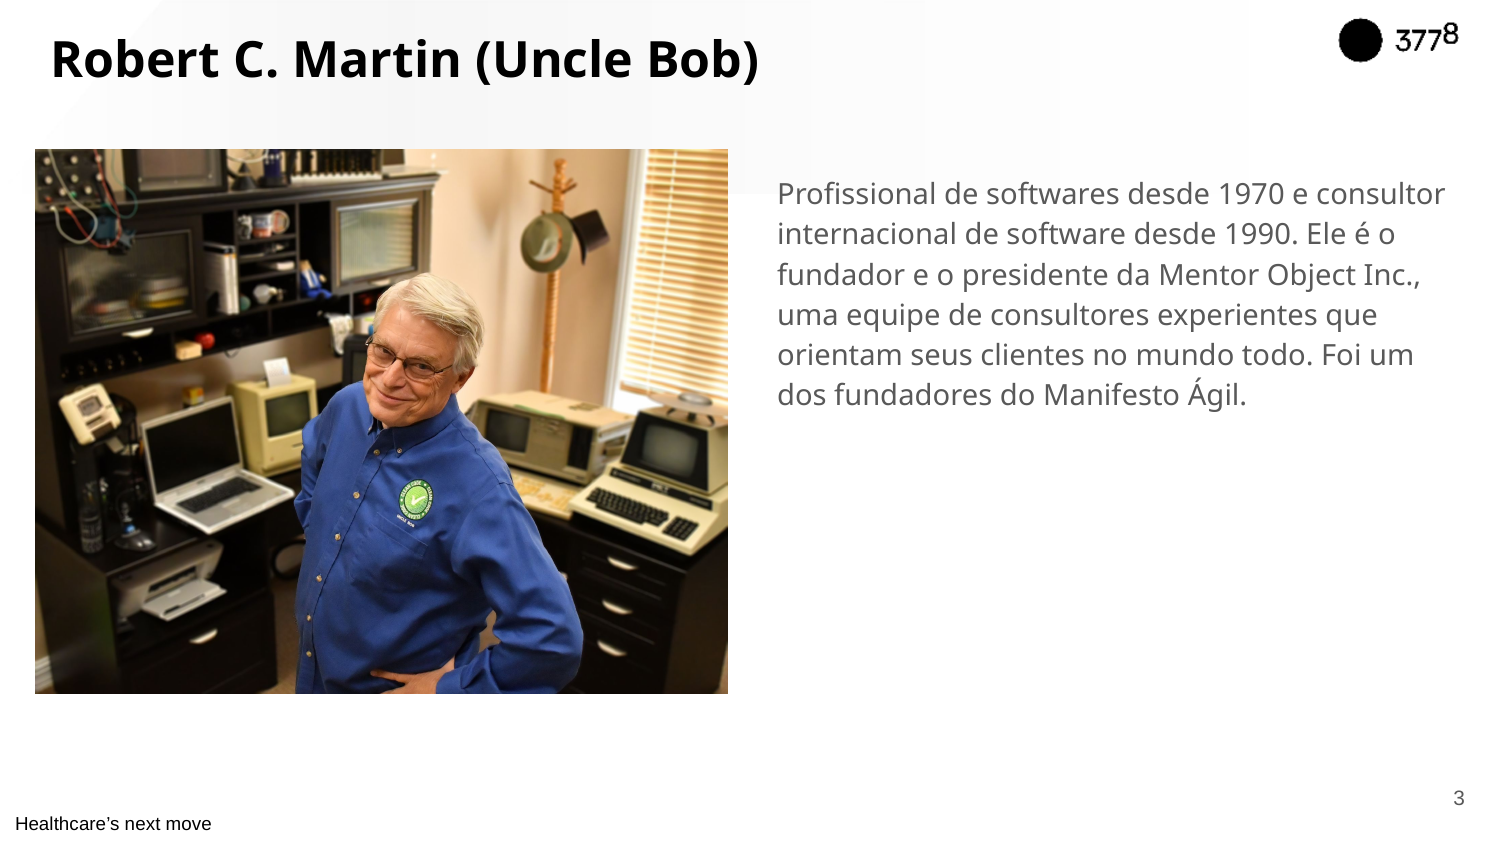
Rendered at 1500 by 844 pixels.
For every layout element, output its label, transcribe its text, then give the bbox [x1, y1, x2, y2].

list Profissional de softwares desde 1970 e consultor internacional de software desde 1990. Ele é o fundador e o presidente da Mentor Object Inc., uma equipe de consultores experientes que orientam seus clientes no mundo todo. Foi um dos fundadores do Manifesto Ágil. [762, 155, 1470, 716]
slide_number <number> [1389, 764, 1480, 830]
picture [0, 0, 1500, 695]
title Robert C. Martin (Uncle Bob) [35, 12, 1308, 107]
